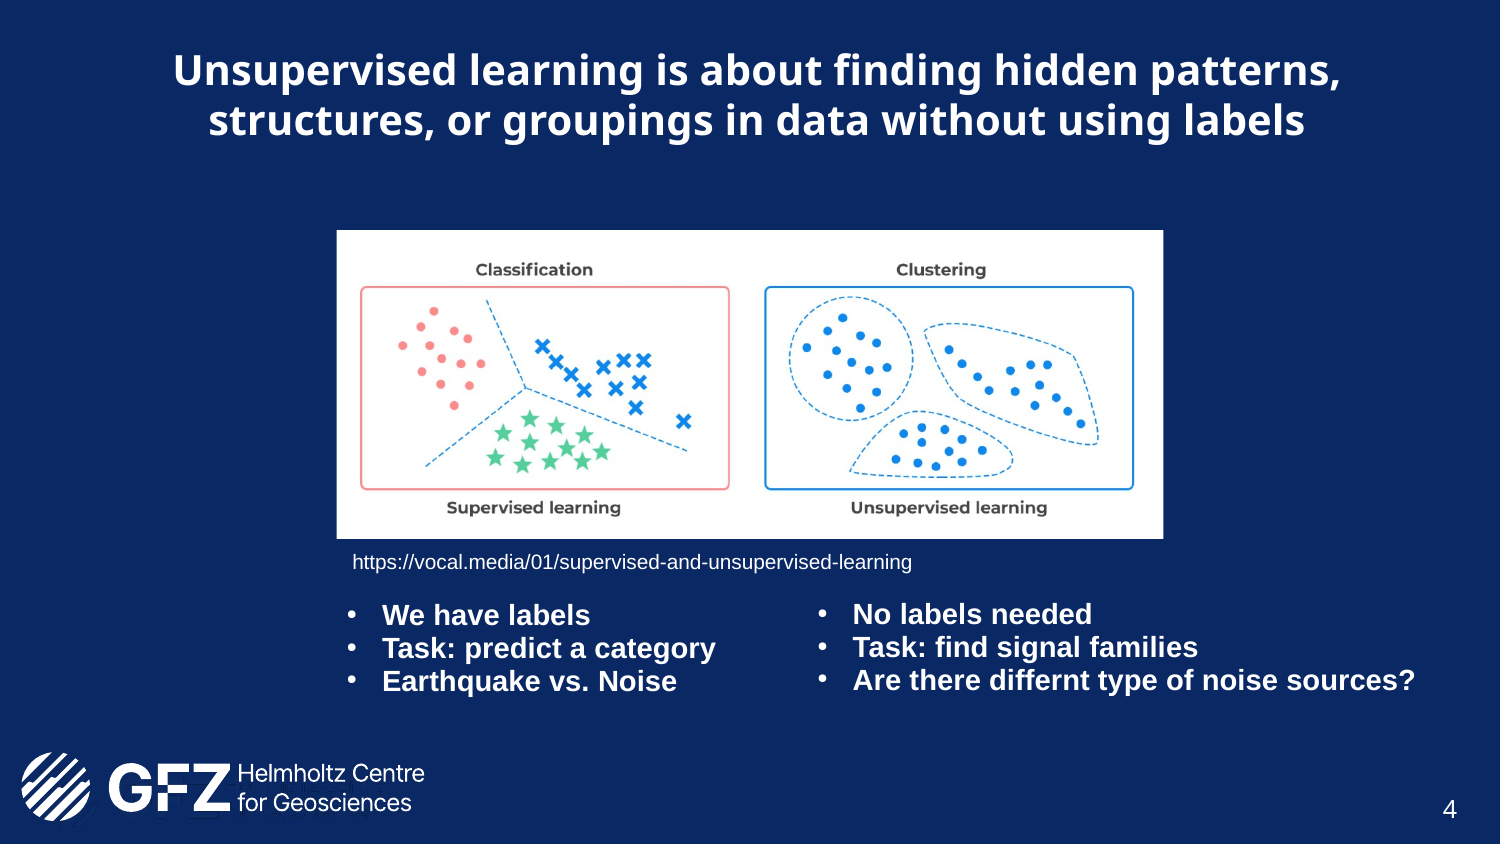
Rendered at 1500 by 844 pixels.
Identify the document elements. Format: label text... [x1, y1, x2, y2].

picture [39, 767, 65, 788]
picture [39, 767, 48, 776]
text_box https://vocal.media/01/supervised-and-unsupervised-learning [337, 543, 1378, 601]
picture [377, 800, 385, 809]
text_box We have labels Task: predict a category Earthquake vs. Noise [331, 591, 732, 705]
title Unsupervised learning is about finding hidden patterns, structures, or groupings in data without using labels [39, 35, 1475, 198]
text_box No labels needed Task: find signal families Are there differnt type of noise sources? [802, 590, 1432, 704]
picture [39, 767, 385, 827]
picture [39, 767, 83, 805]
picture [336, 230, 1164, 539]
